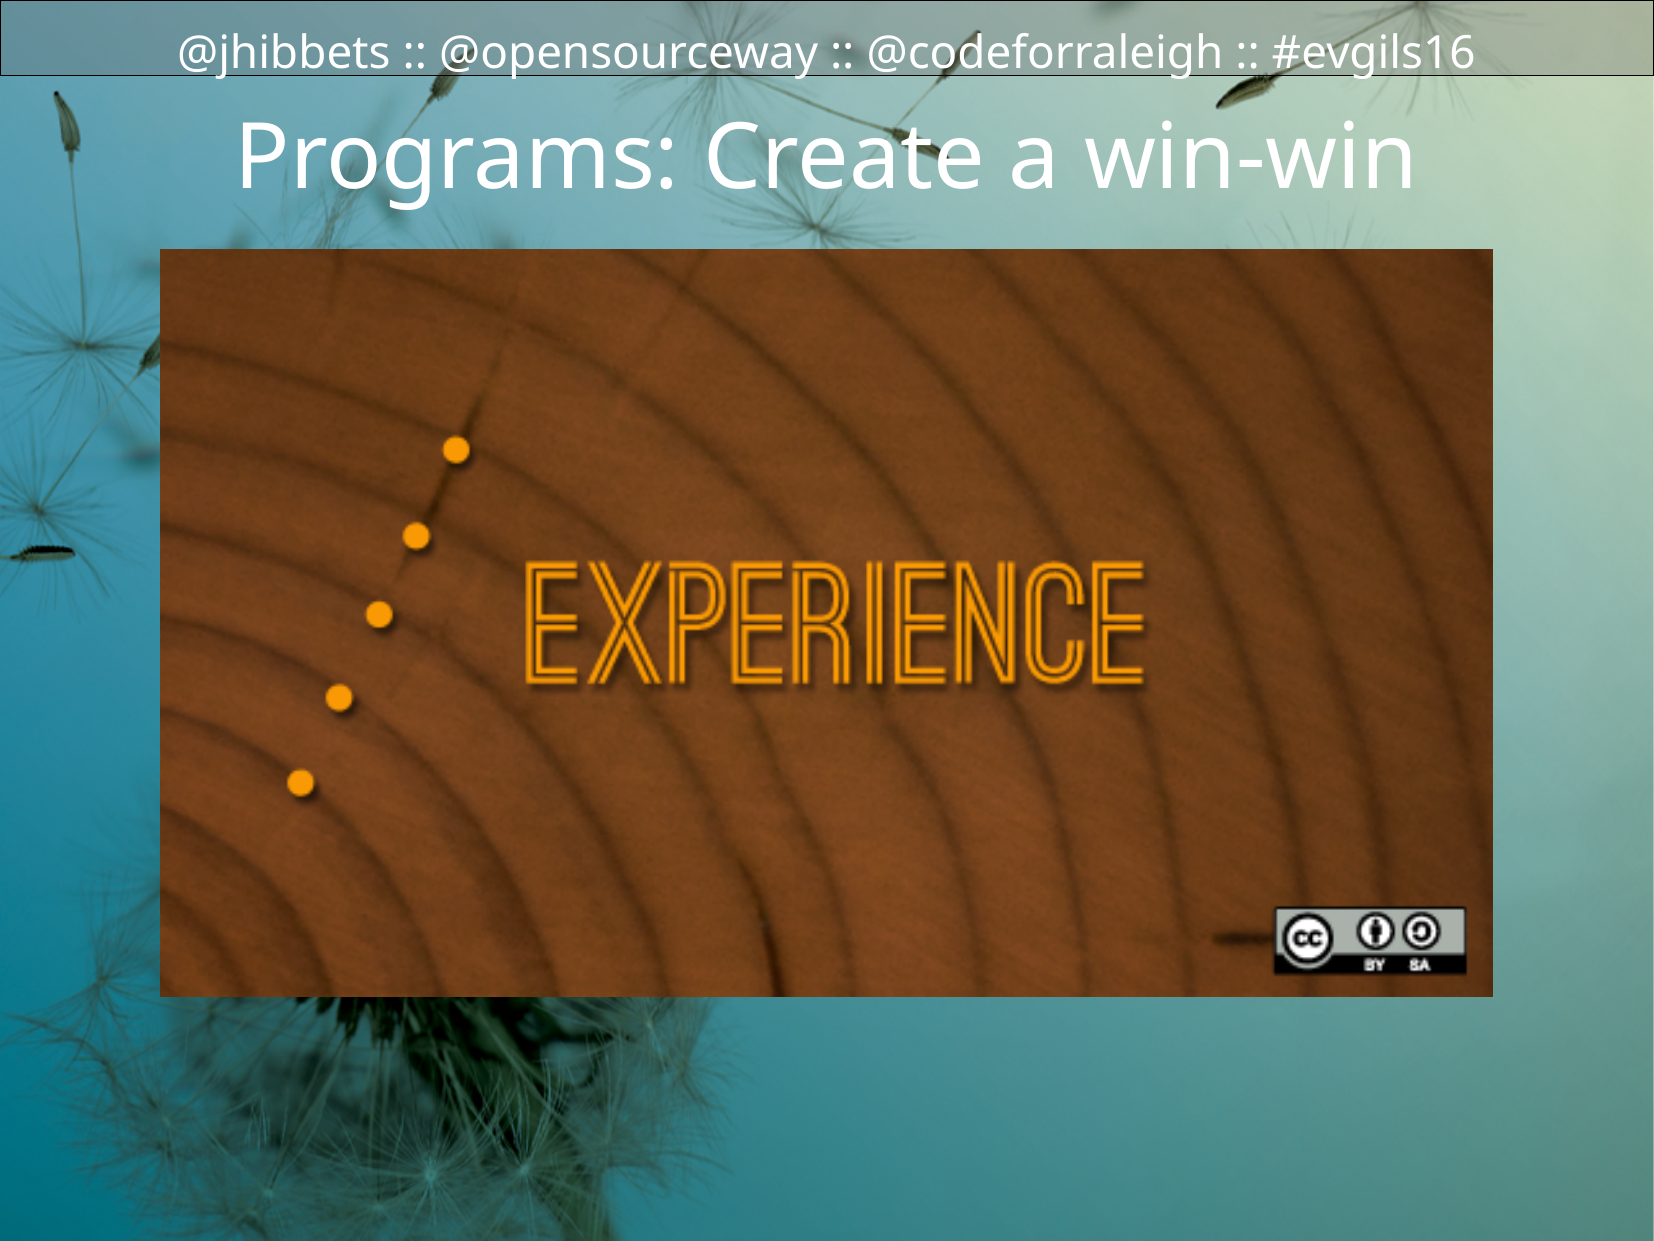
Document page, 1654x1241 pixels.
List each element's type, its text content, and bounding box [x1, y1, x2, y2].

title Programs: Create a win-win [82, 49, 1571, 257]
picture [0, 76, 1654, 1241]
